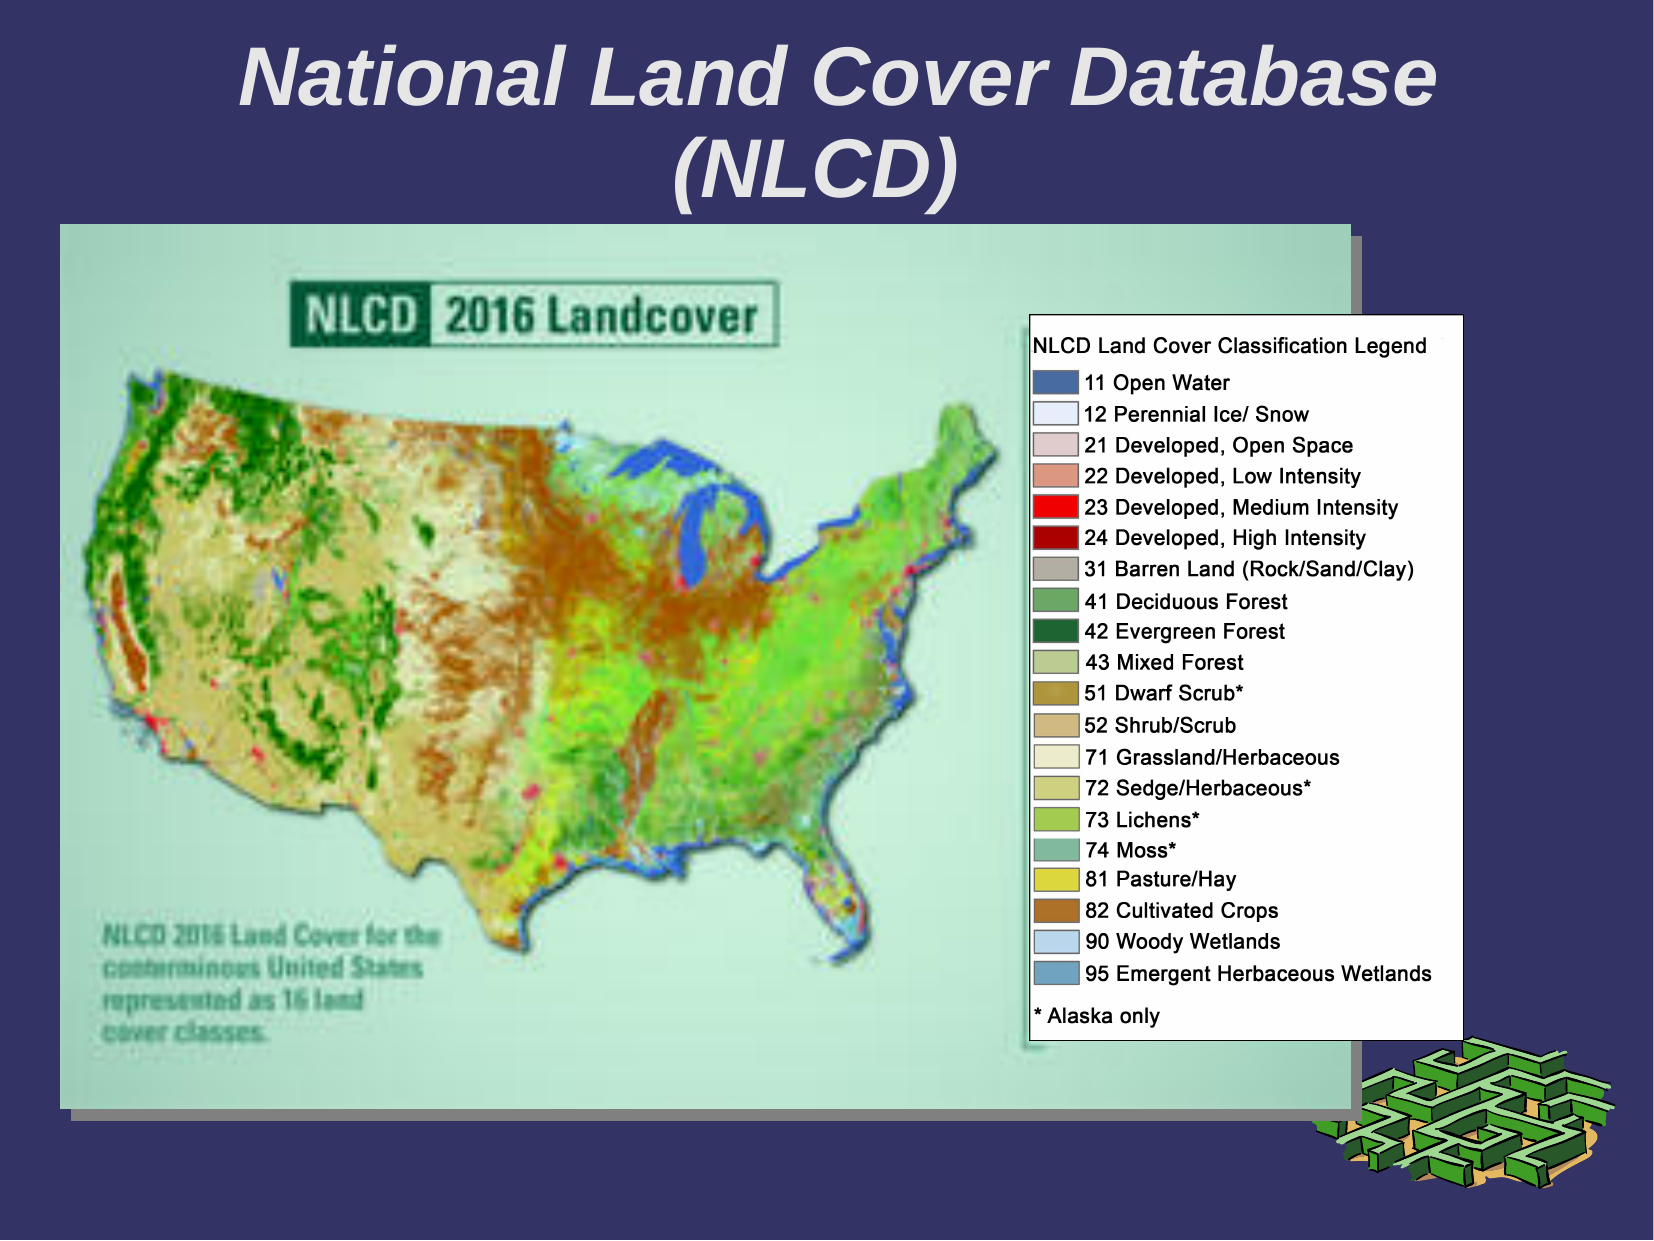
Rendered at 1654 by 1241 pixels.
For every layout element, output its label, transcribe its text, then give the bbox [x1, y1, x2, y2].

picture [60, 224, 1464, 1109]
title National Land Cover Database (NLCD) [121, 19, 1534, 227]
